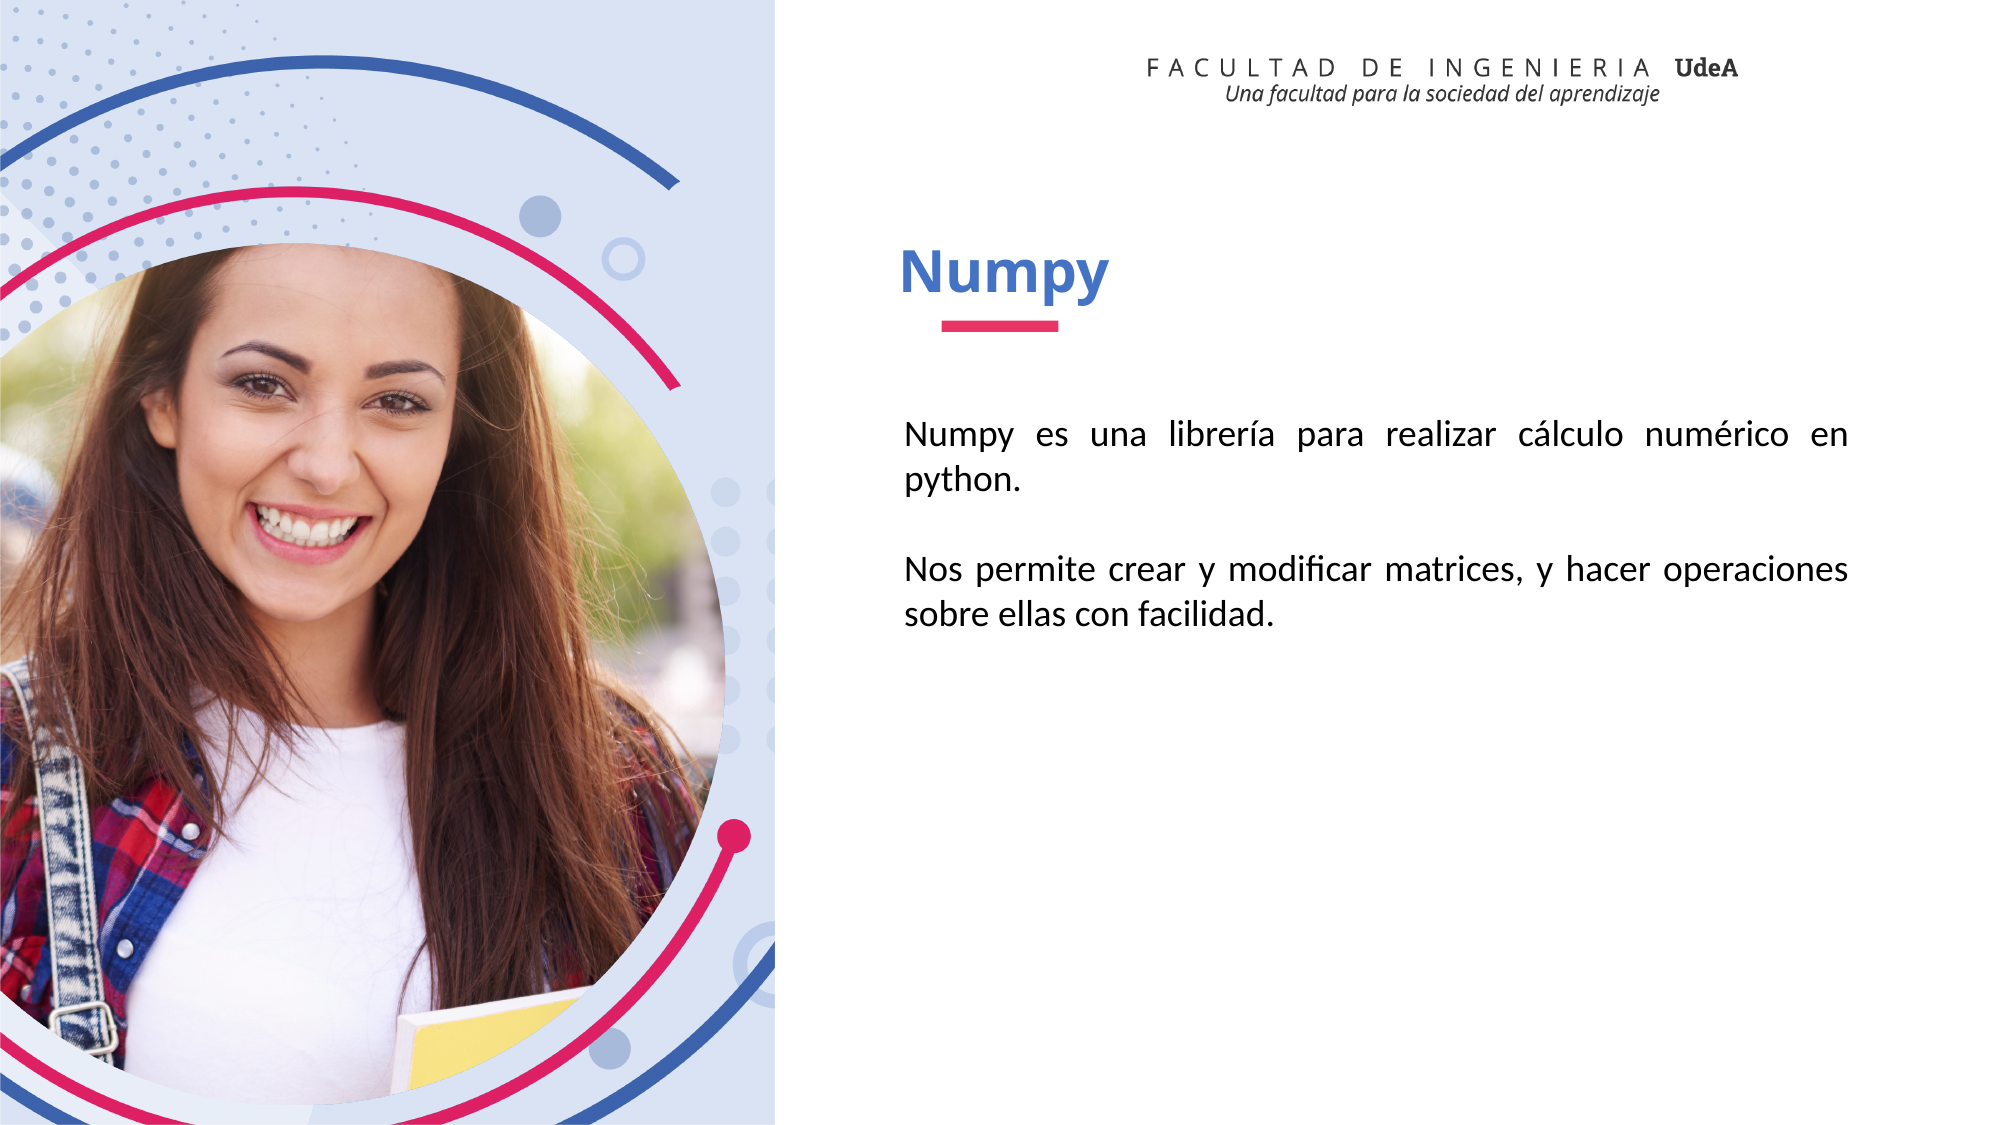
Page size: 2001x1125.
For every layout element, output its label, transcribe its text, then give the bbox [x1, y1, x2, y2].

text_box Numpy es una librería para realizar cálculo numérico en python. Nos permite crear y modificar matrices, y hacer operaciones sobre ellas con facilidad. [889, 356, 1865, 642]
picture [0, 0, 775, 1125]
text_box Numpy [883, 218, 1780, 330]
picture [1148, 57, 1738, 106]
